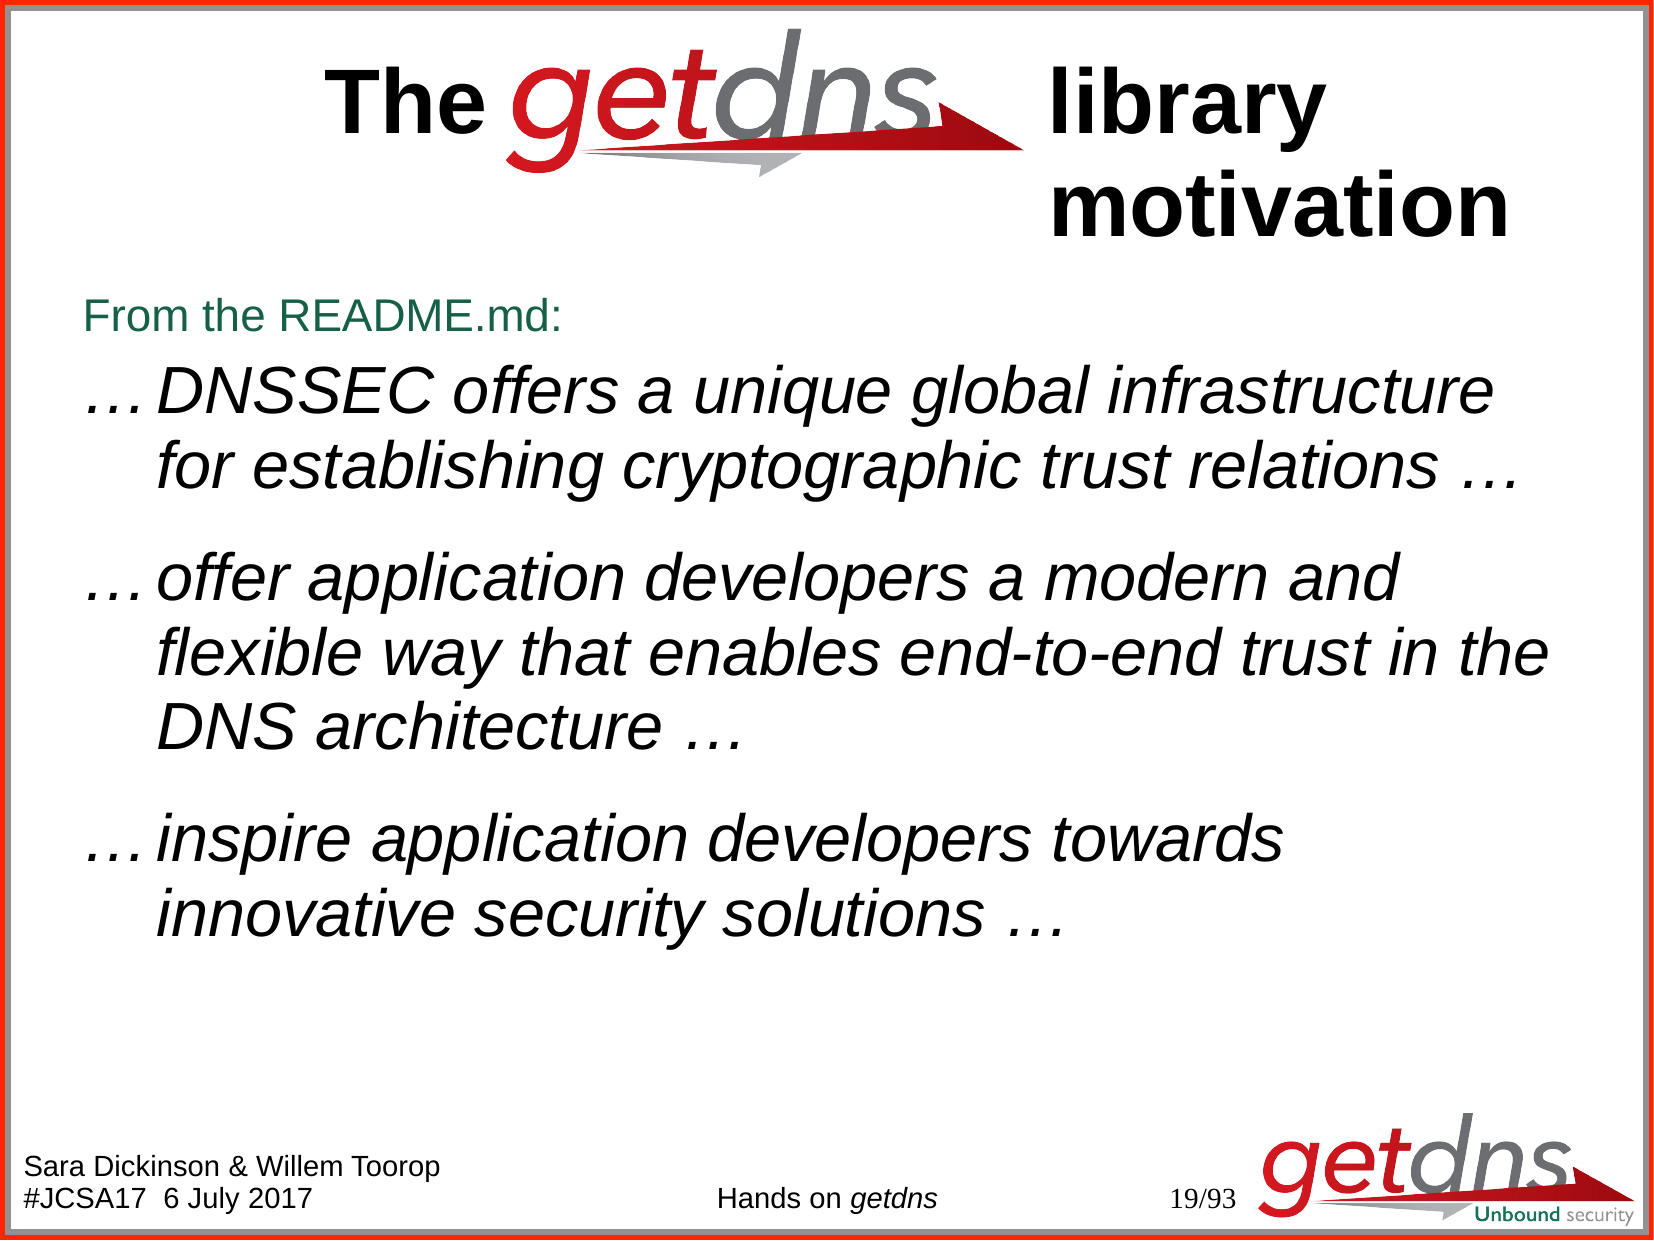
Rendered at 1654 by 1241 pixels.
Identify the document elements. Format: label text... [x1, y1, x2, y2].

list From the README.md: … DNSSEC offers a unique global infrastructure for establishing cryptographic trust relations … … offer application developers a modern and flexible way that enables end-to-end trust in the DNS architecture … … inspire application developers towards innovative security solutions … [82, 290, 1654, 1217]
picture [496, 20, 1034, 49]
title The library [324, 49, 1642, 257]
picture [1251, 1217, 1642, 1232]
text_box motivation [1048, 153, 1542, 256]
